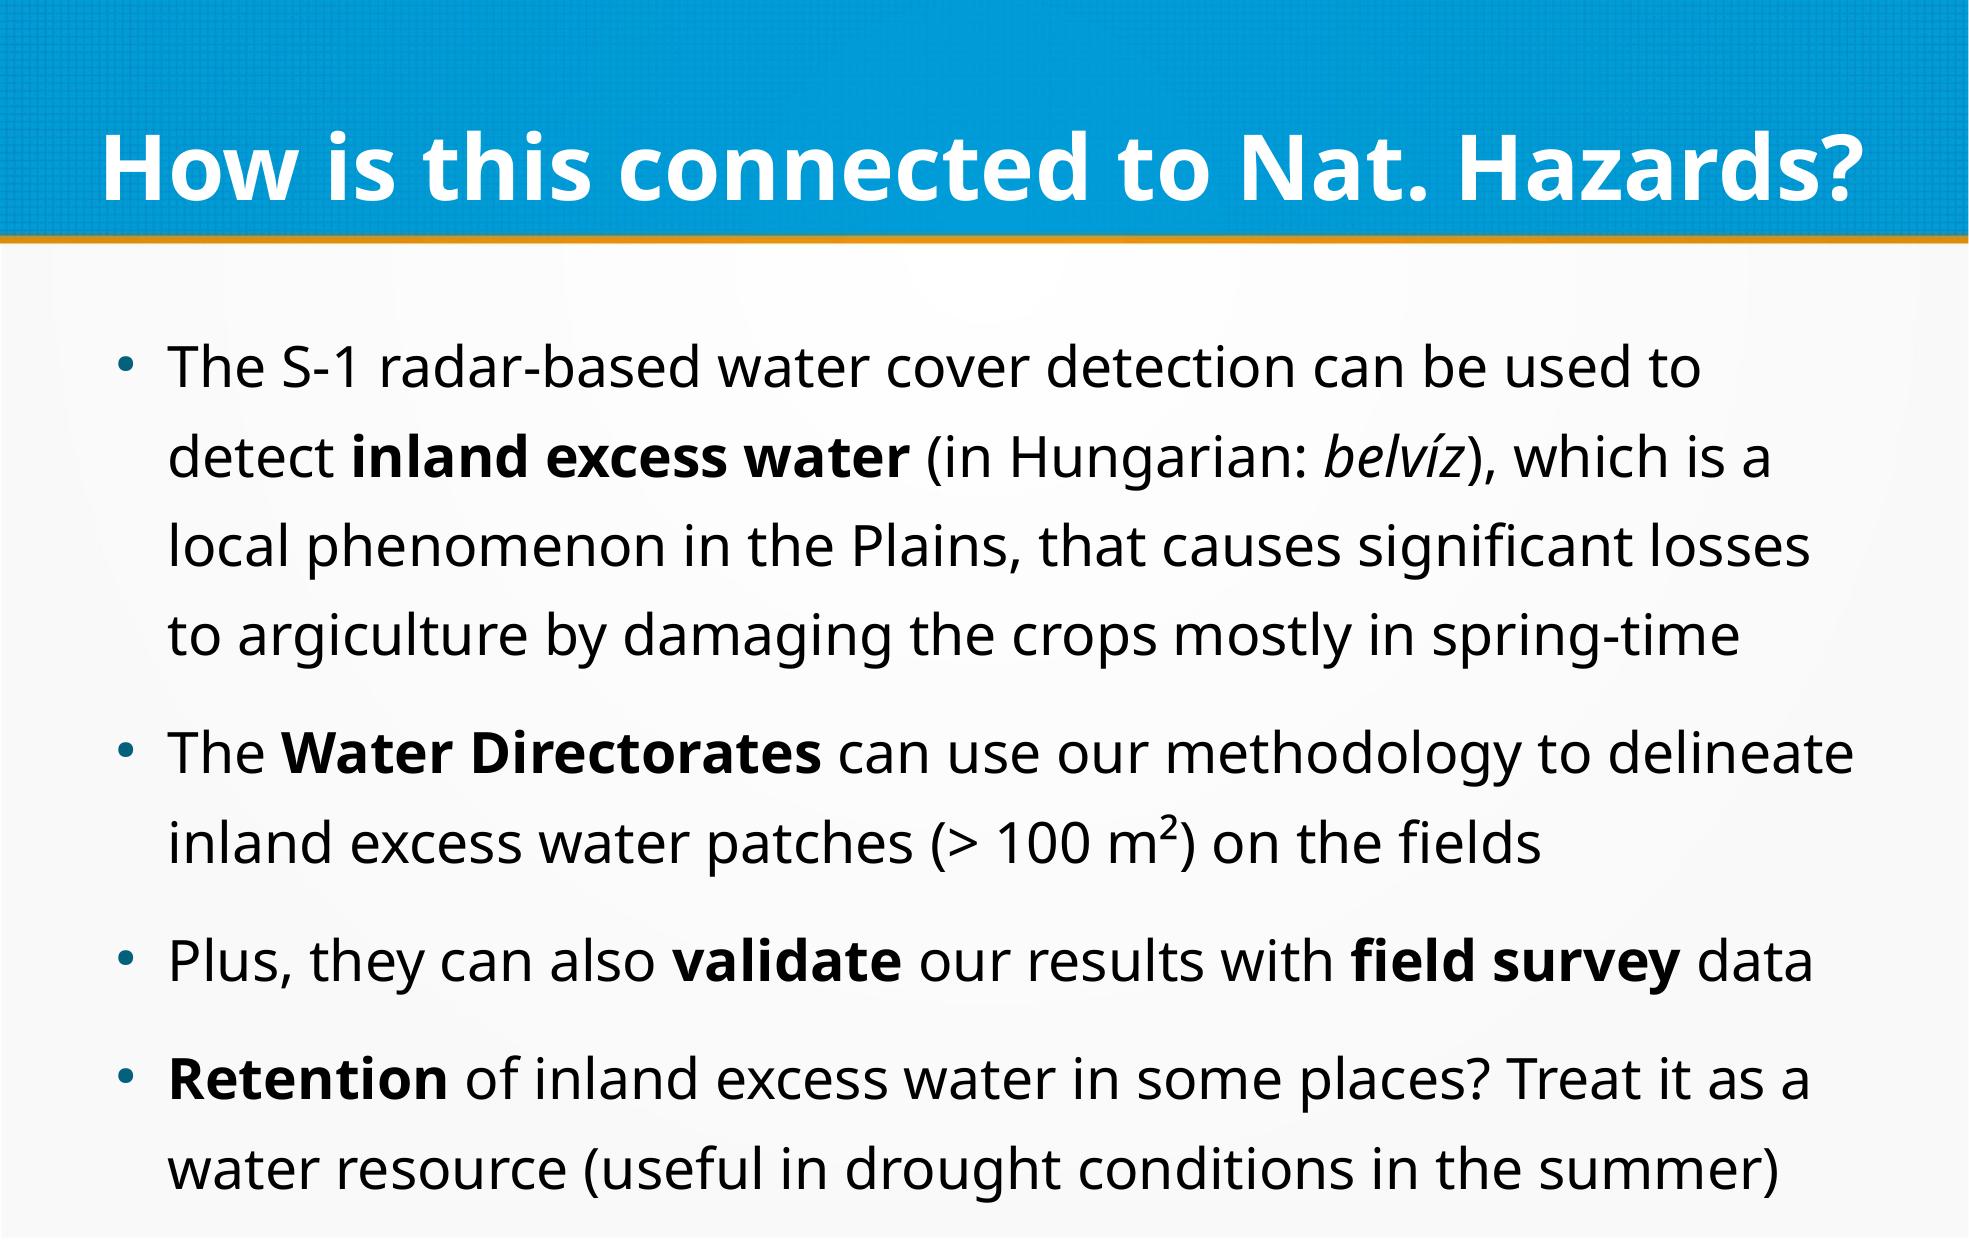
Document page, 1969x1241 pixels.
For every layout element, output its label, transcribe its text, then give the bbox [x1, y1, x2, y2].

picture [0, 233, 1969, 1241]
list The S-1 radar-based water cover detection can be used to detect inland excess water (in Hungarian: belvíz), which is a local phenomenon in the Plains, that causes significant losses to argiculture by damaging the crops mostly in spring-time The Water Directorates can use our methodology to delineate inland excess water patches (> 100 m²) on the fields Plus, they can also validate our results with field survey data Retention of inland excess water in some places? Treat it as a water resource (useful in drought conditions in the summer) [98, 315, 1861, 1217]
title How is this connected to Nat. Hazards? [98, 19, 1870, 227]
